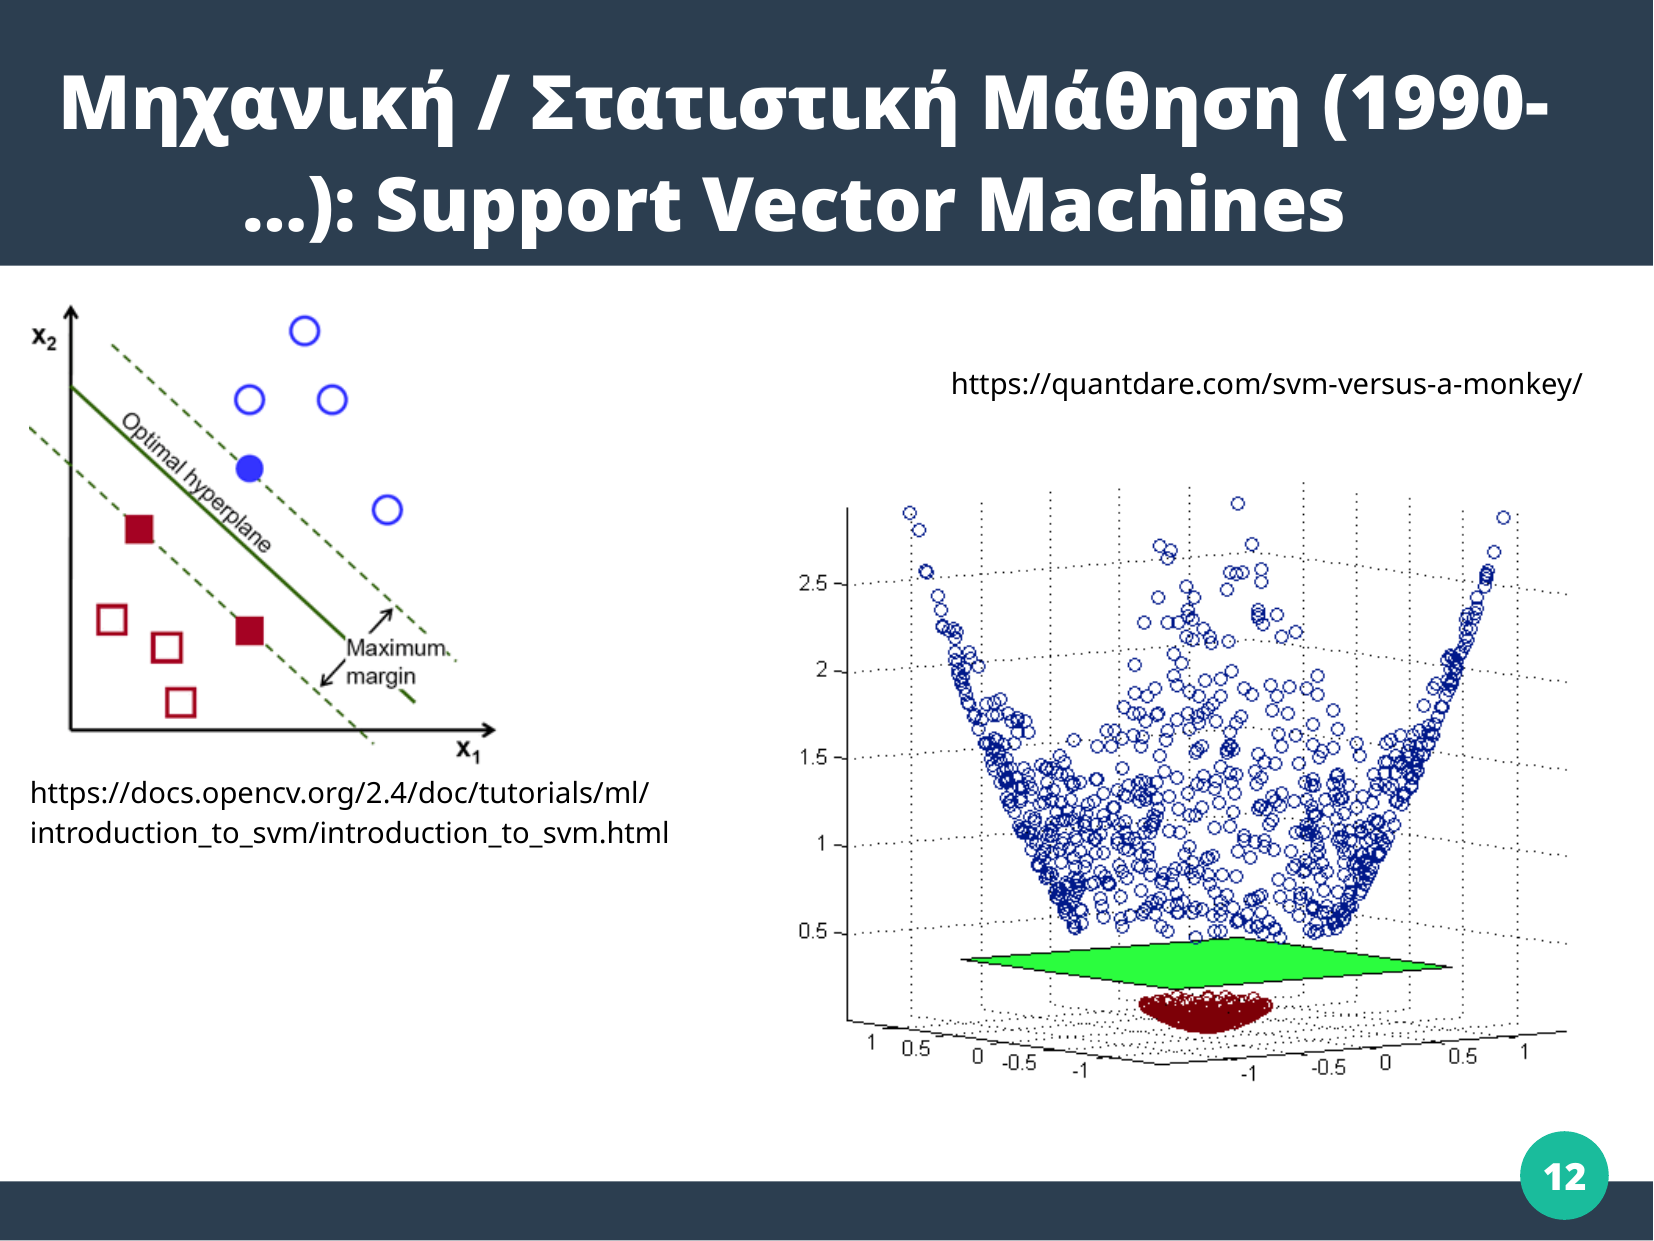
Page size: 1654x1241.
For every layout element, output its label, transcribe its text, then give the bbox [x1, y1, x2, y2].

picture [29, 302, 499, 765]
text_box https://quantdare.com/svm-versus-a-monkey/ [936, 355, 1635, 406]
picture [739, 456, 1653, 1111]
title Μηχανική / Στατιστική Μάθηση (1990-…): Support Vector Machines [58, 49, 1594, 207]
text_box https://docs.opencv.org/2.4/doc/tutorials/ml/ introduction_to_svm/introduction_to_svm.html [14, 765, 725, 849]
